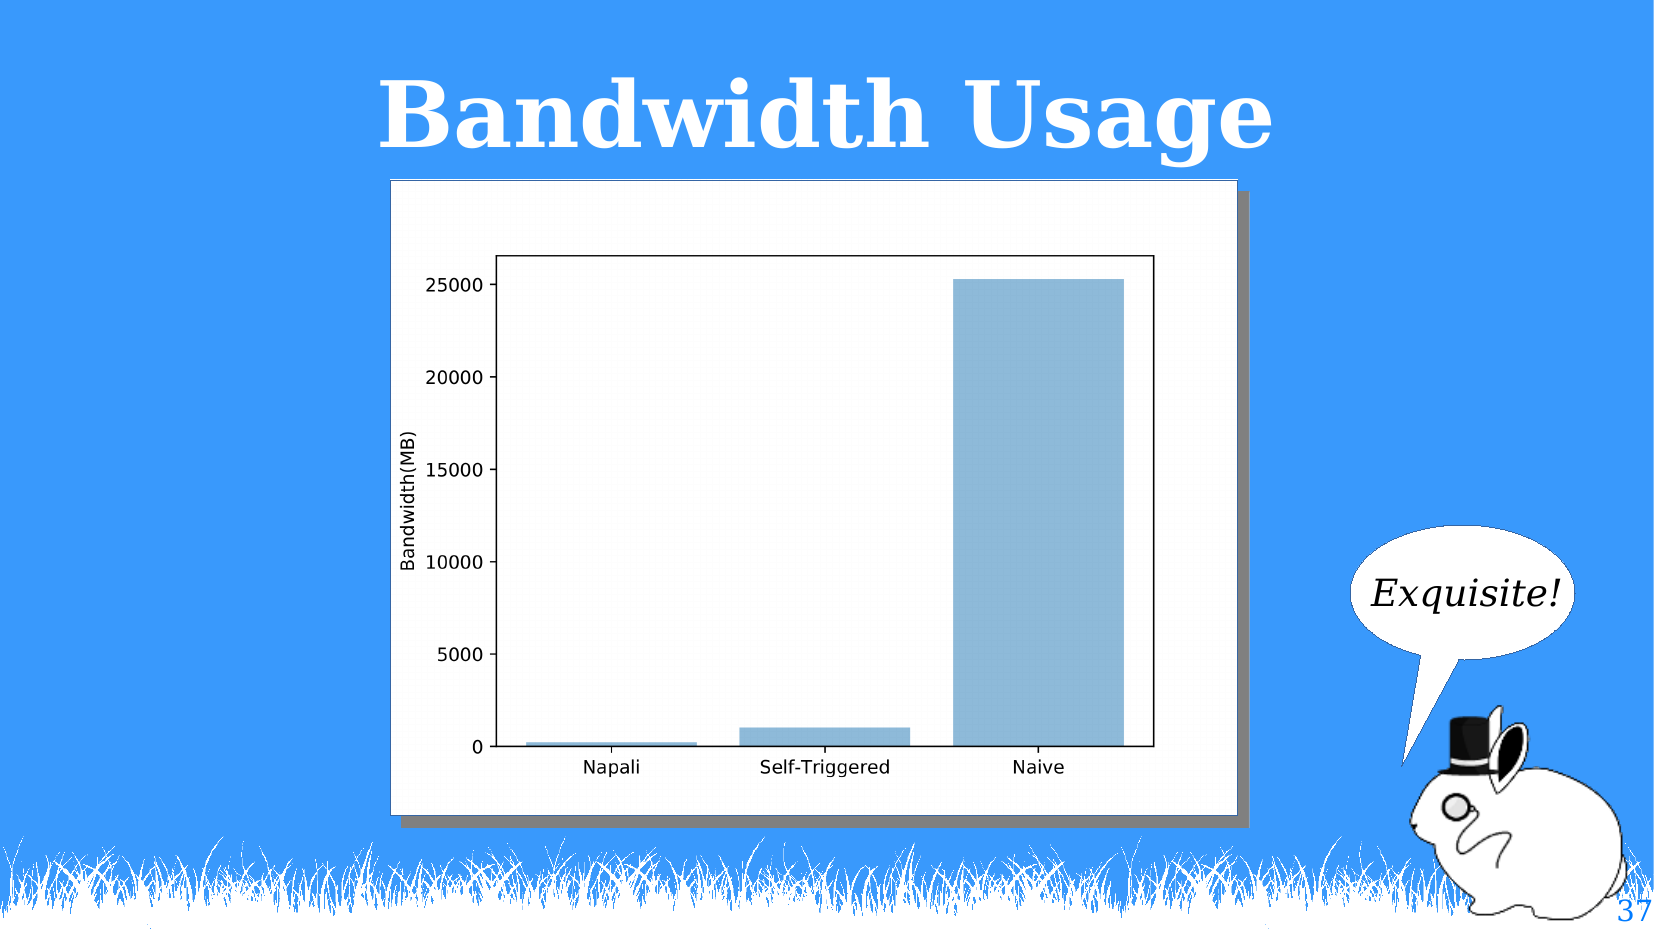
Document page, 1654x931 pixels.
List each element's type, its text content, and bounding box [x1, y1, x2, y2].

text_box [1362, 623, 1563, 693]
text_box [1360, 525, 1565, 564]
picture [0, 0, 1654, 931]
text_box [1350, 570, 1356, 615]
title Bandwidth Usage [82, 37, 1571, 193]
text_box Exquisite! [1356, 564, 1574, 623]
